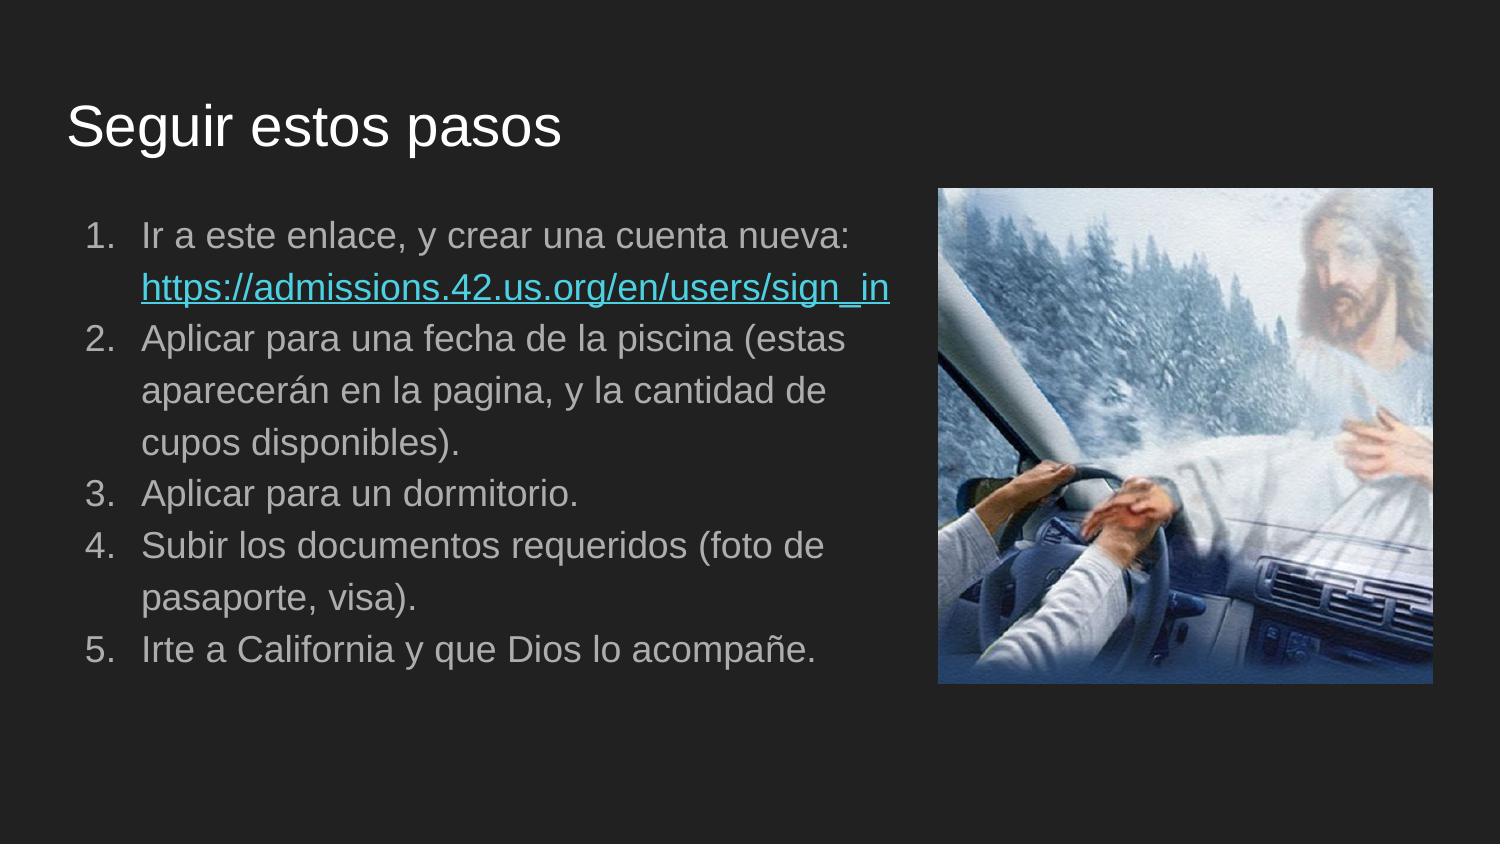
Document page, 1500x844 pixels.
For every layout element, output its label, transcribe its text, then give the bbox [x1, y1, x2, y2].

picture [938, 188, 1433, 684]
list Ir a este enlace, y crear una cuenta nueva: https://admissions.42.us.org/en/users/sign_in Aplicar para una fecha de la piscina (estas aparecerán en la pagina, y la cantidad de cupos disponibles). Aplicar para un dormitorio. Subir los documentos requeridos (foto de pasaporte, visa). Irte a California y que Dios lo acompañe. [51, 189, 927, 750]
title Seguir estos pasos [51, 72, 1449, 167]
